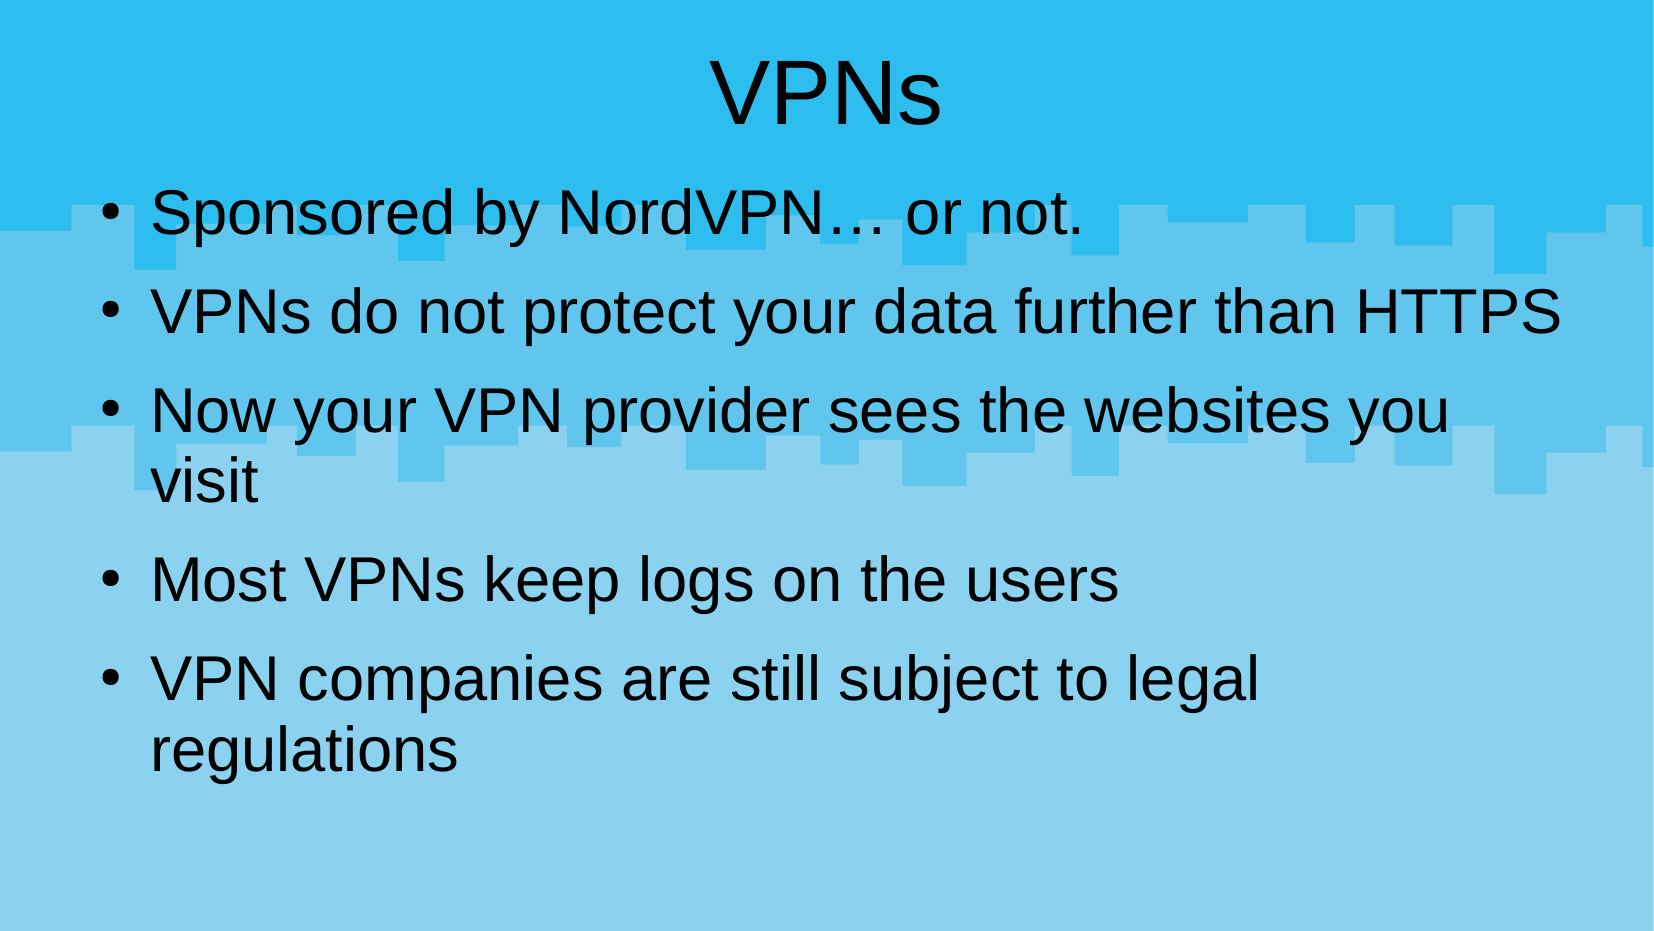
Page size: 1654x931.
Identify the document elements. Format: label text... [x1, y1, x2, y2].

picture [0, 0, 1654, 931]
list Sponsored by NordVPN… or not. VPNs do not protect your data further than HTTPS Now your VPN provider sees the websites you visit Most VPNs keep logs on the users VPN companies are still subject to legal regulations [82, 177, 1571, 857]
title VPNs [82, 37, 1571, 148]
